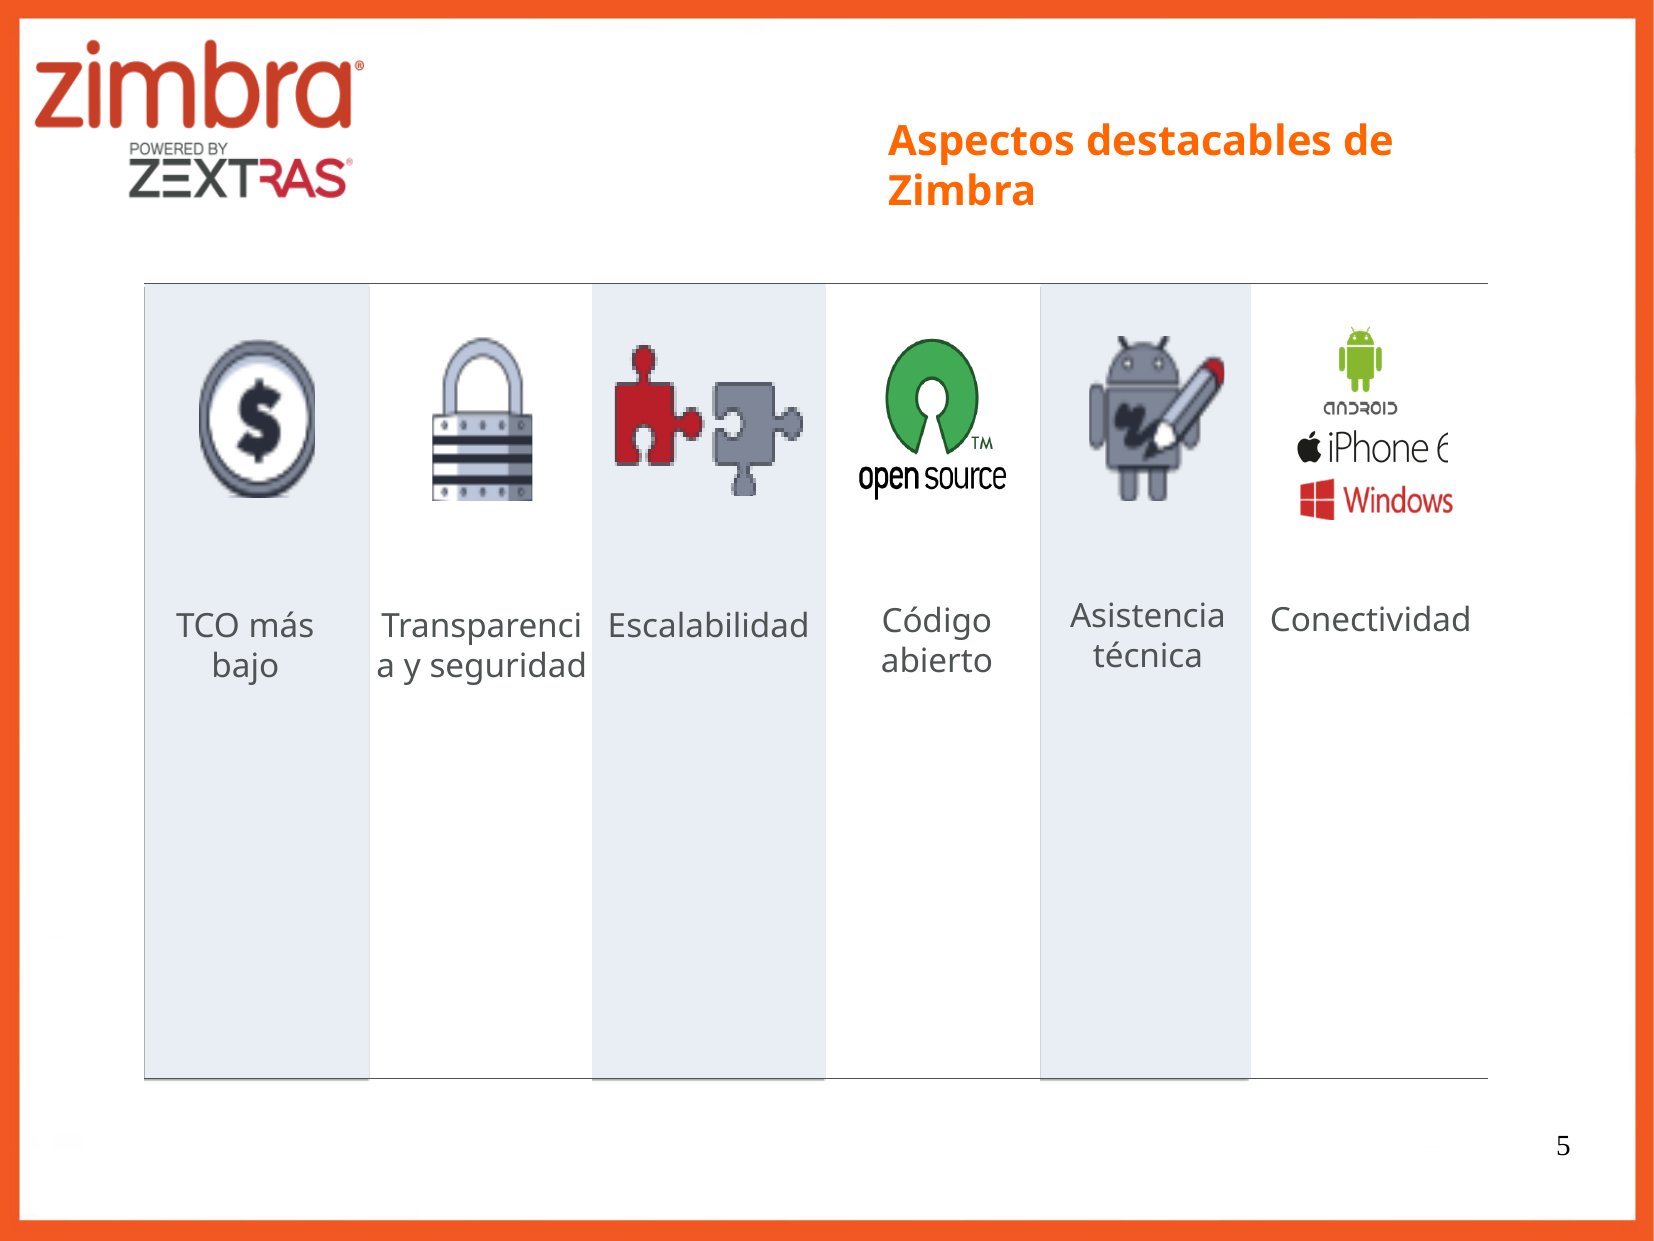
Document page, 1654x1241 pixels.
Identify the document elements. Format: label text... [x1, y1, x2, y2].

text_box Transparencia y seguridad [360, 596, 592, 708]
text_box [592, 708, 826, 1078]
text_box [1040, 839, 1251, 1078]
text_box Asistencia técnica [1033, 587, 1263, 839]
text_box Aspectos destacables de Zimbra [873, 106, 1560, 154]
text_box TCO más bajo [141, 596, 349, 848]
text_box [1040, 284, 1251, 587]
text_box Conectividad [1250, 588, 1492, 696]
picture [0, 0, 1654, 1241]
text_box [144, 284, 370, 1078]
text_box Código abierto [835, 592, 1033, 703]
text_box [592, 284, 826, 596]
text_box Escalabilidad [592, 596, 826, 708]
